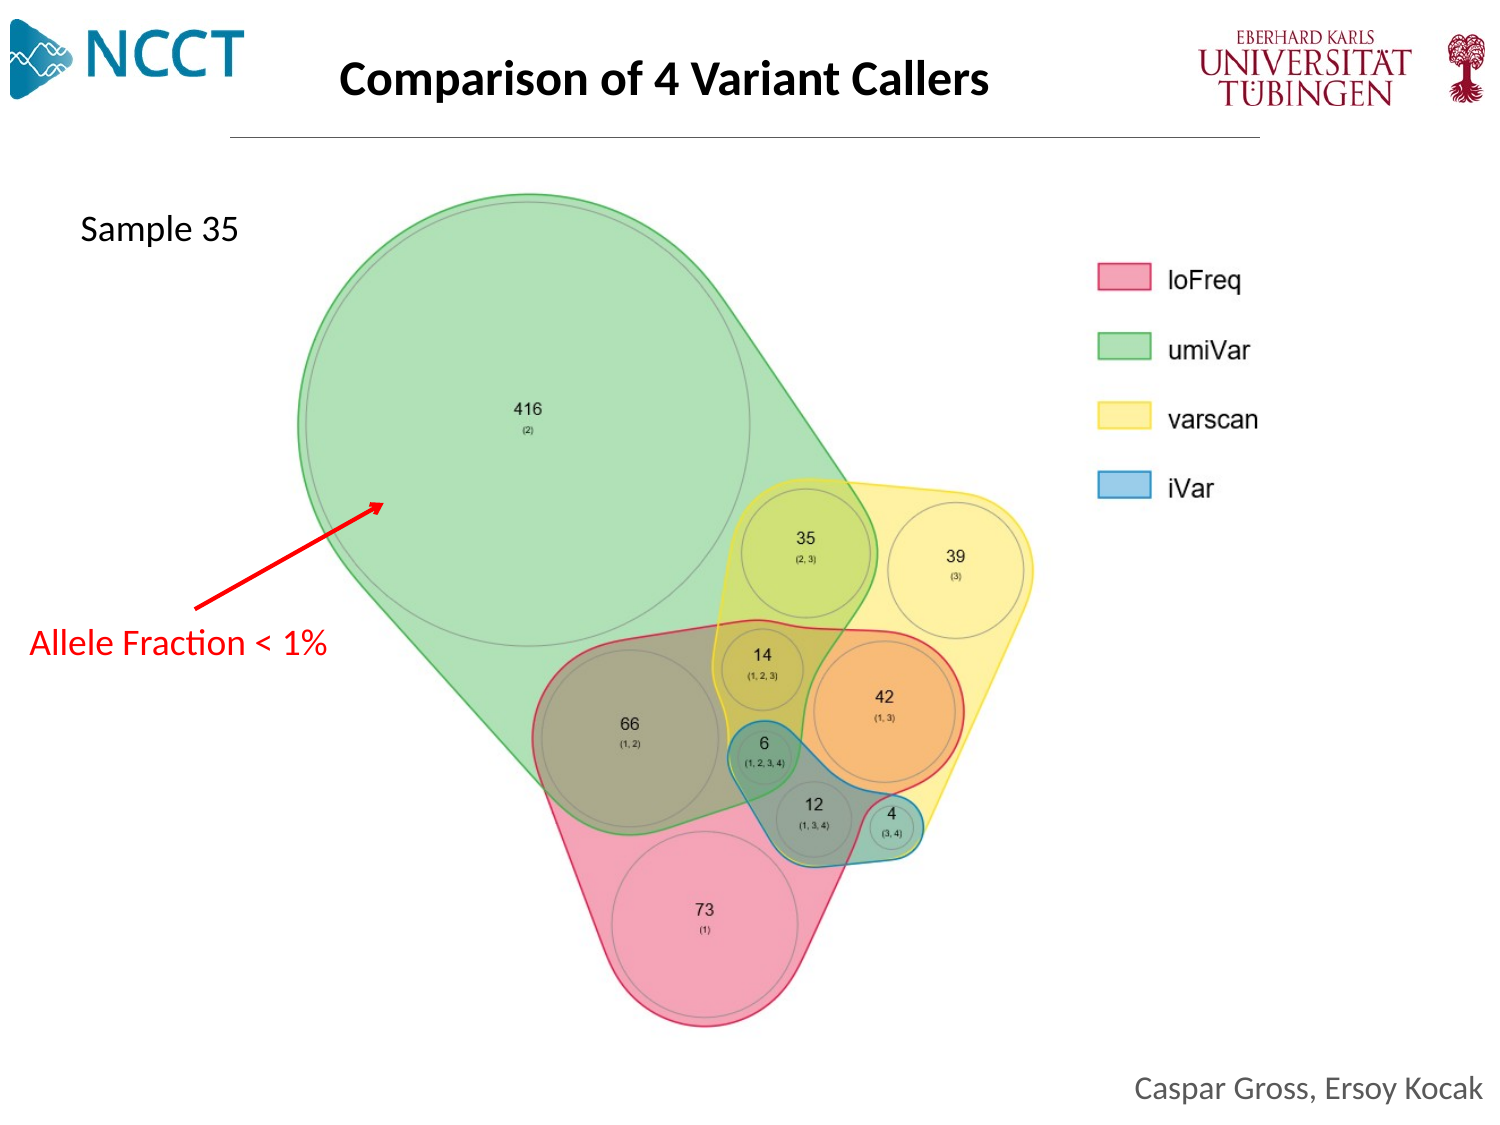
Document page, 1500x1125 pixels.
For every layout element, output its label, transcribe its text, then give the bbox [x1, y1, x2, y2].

picture [10, 19, 245, 102]
text_box Allele Fraction < 1% [29, 621, 349, 671]
text_box Comparison of 4 Variant Callers [324, 37, 1117, 113]
text_box Sample 35 [65, 196, 255, 257]
text_box Caspar Gross, Ersoy Kocak [1119, 1058, 1499, 1114]
picture [271, 185, 1341, 1071]
picture [1198, 30, 1485, 106]
